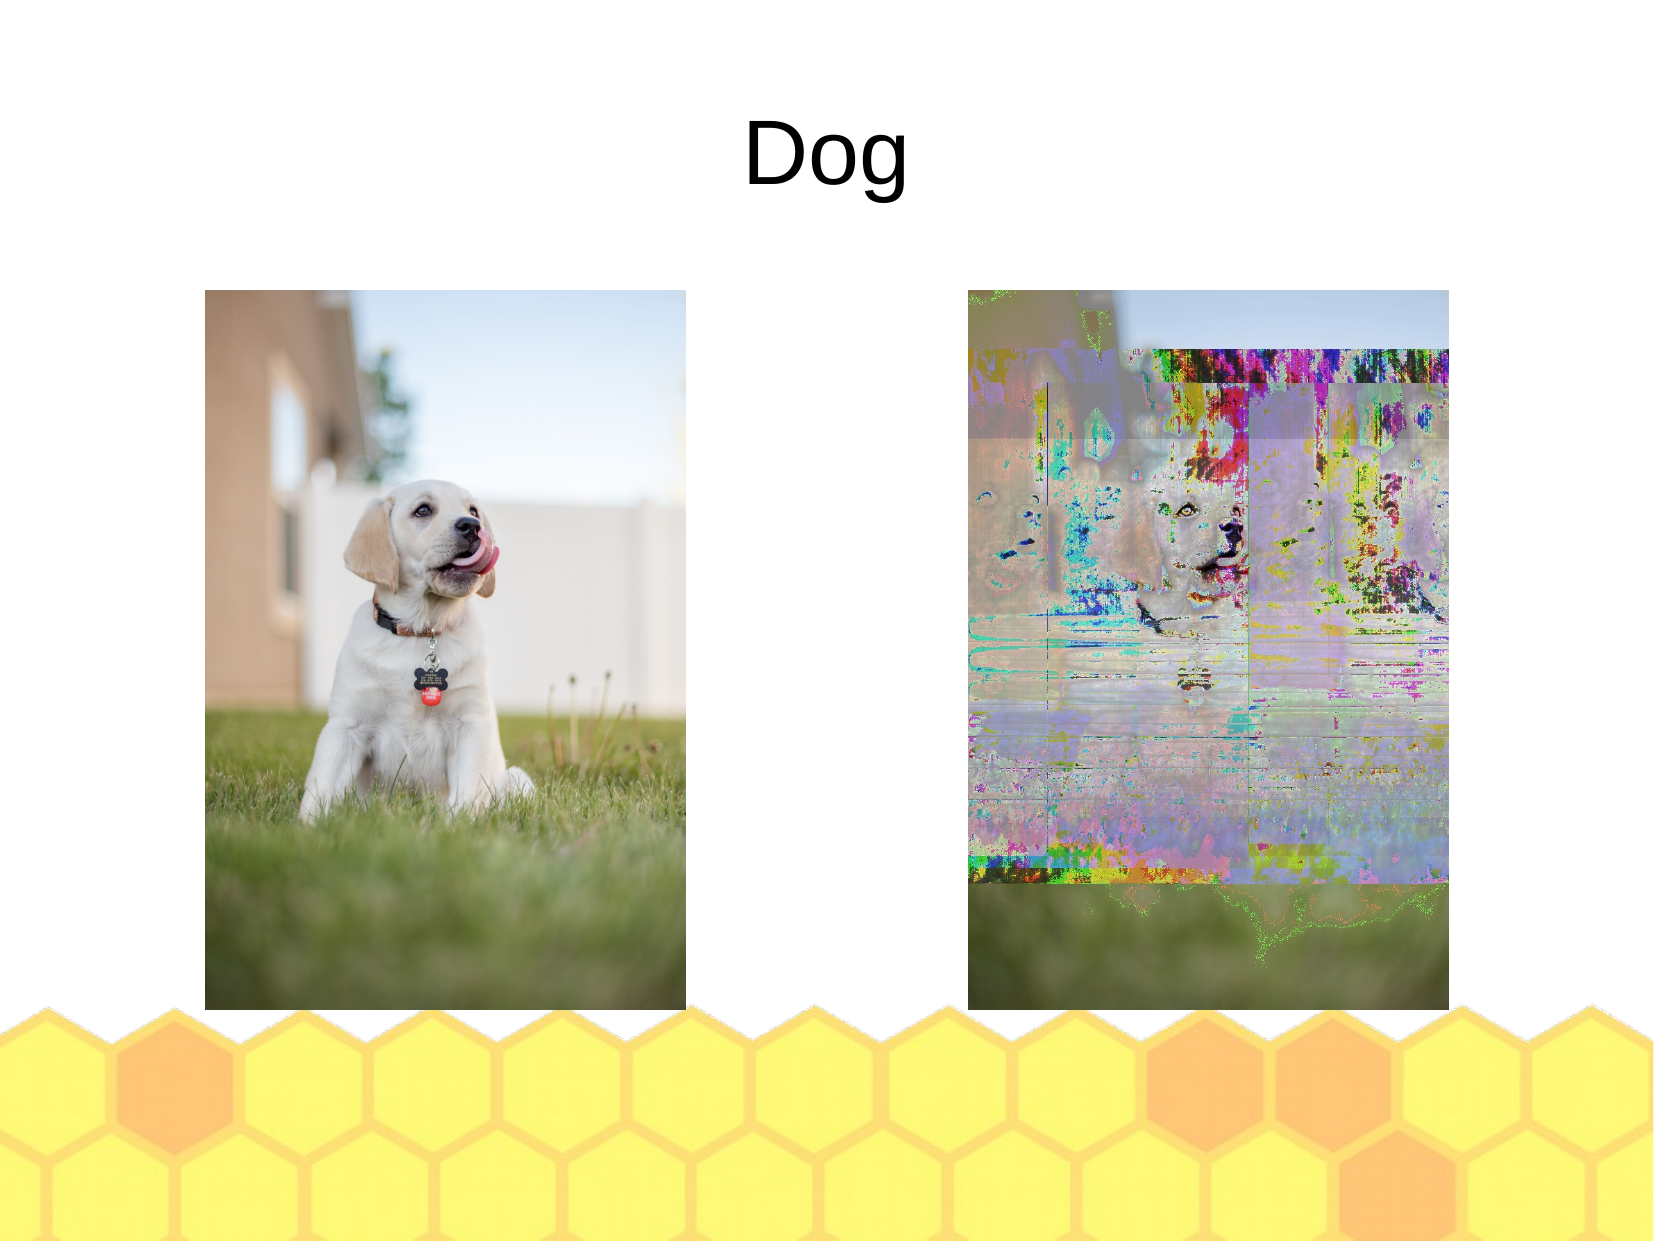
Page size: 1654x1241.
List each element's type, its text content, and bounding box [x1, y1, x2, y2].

title Dog [82, 49, 1571, 257]
picture [0, 290, 1654, 1241]
